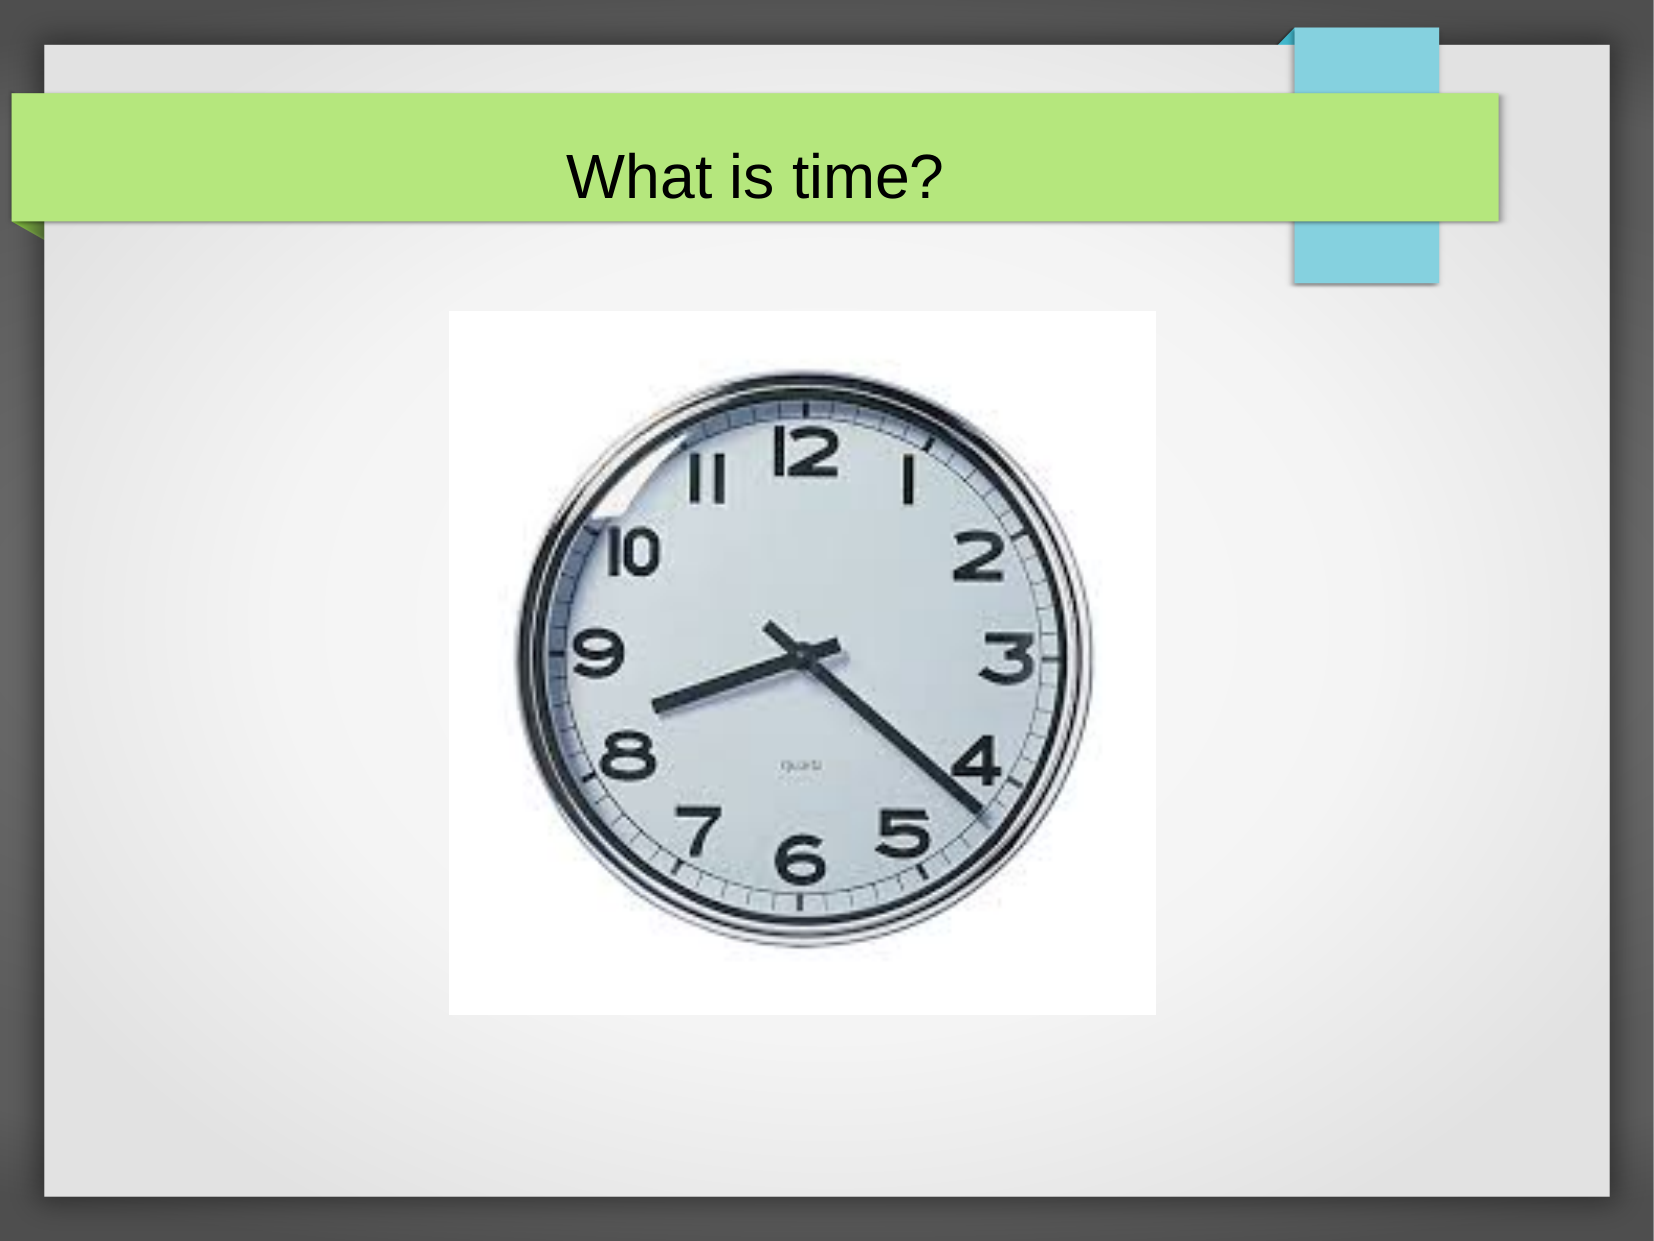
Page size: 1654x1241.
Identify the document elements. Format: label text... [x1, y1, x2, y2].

title What is time? [566, 78, 1087, 276]
picture [0, 0, 1654, 1241]
